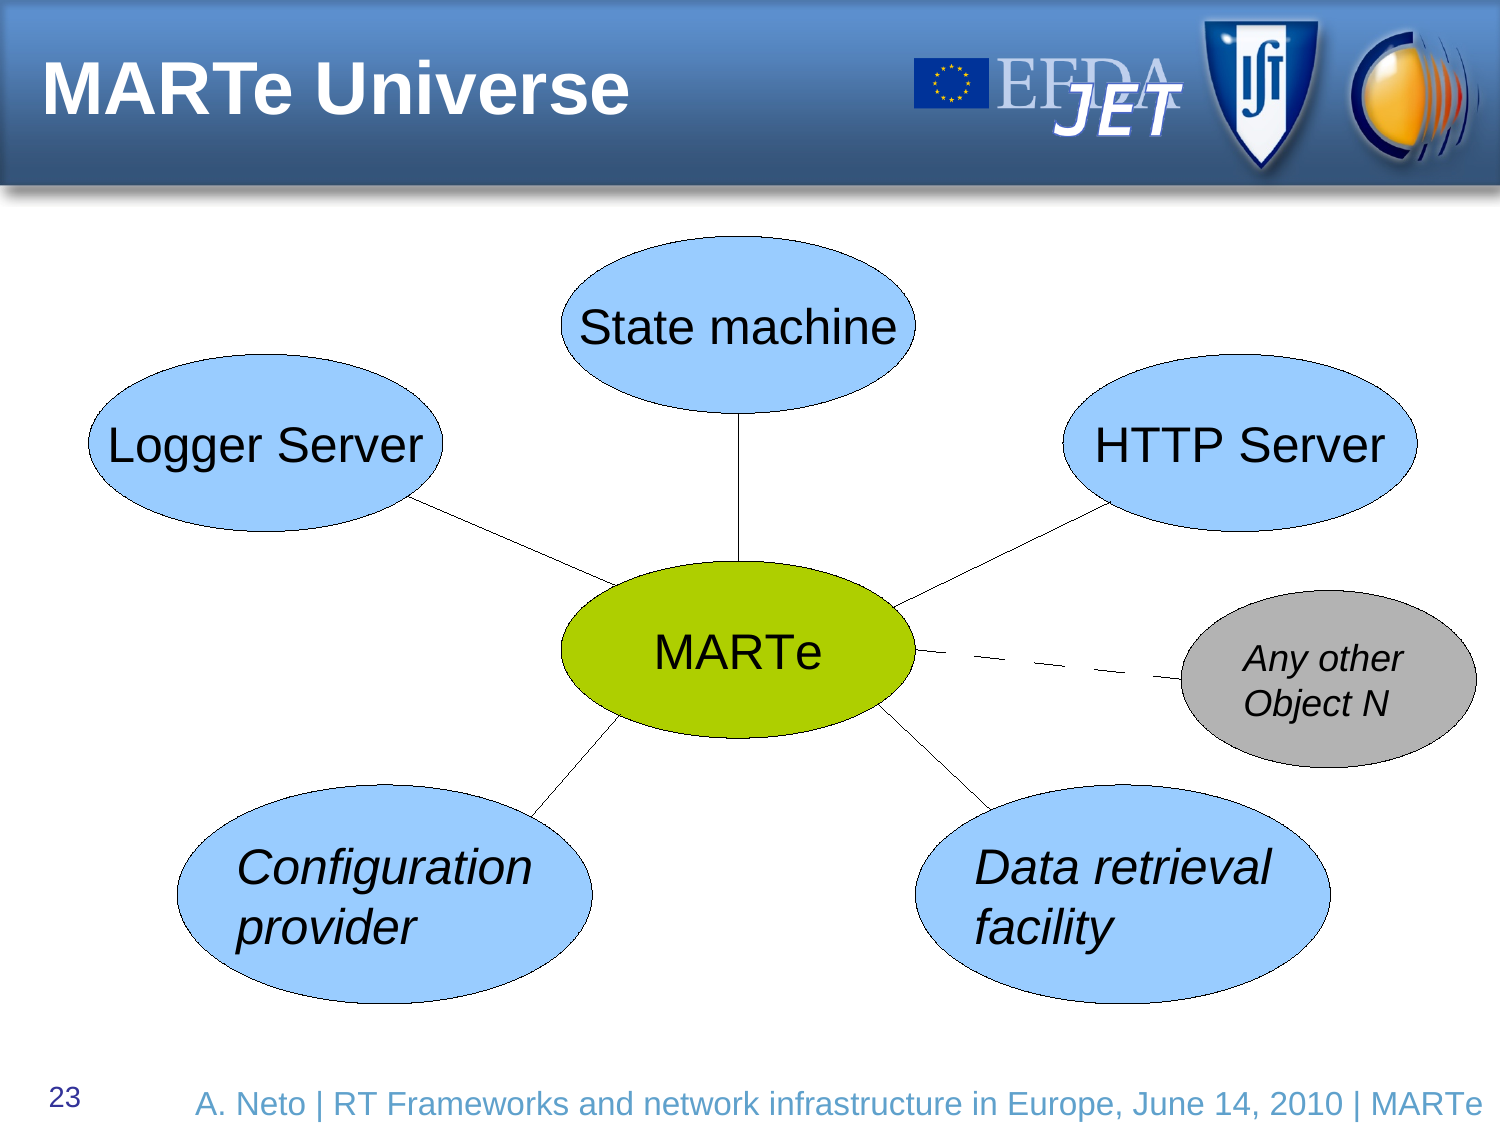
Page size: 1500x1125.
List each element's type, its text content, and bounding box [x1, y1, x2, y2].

text_box HTTP Server [1062, 354, 1418, 532]
picture [0, 0, 1500, 207]
text_box MARTe [561, 561, 916, 739]
text_box Data retrieval facility [915, 784, 1331, 1004]
text_box Configuration provider [177, 784, 593, 1004]
text_box Logger Server [88, 354, 443, 532]
title MARTe Universe [41, 0, 1128, 180]
text_box State machine [561, 236, 916, 414]
text_box Any other Object N [1181, 590, 1477, 768]
